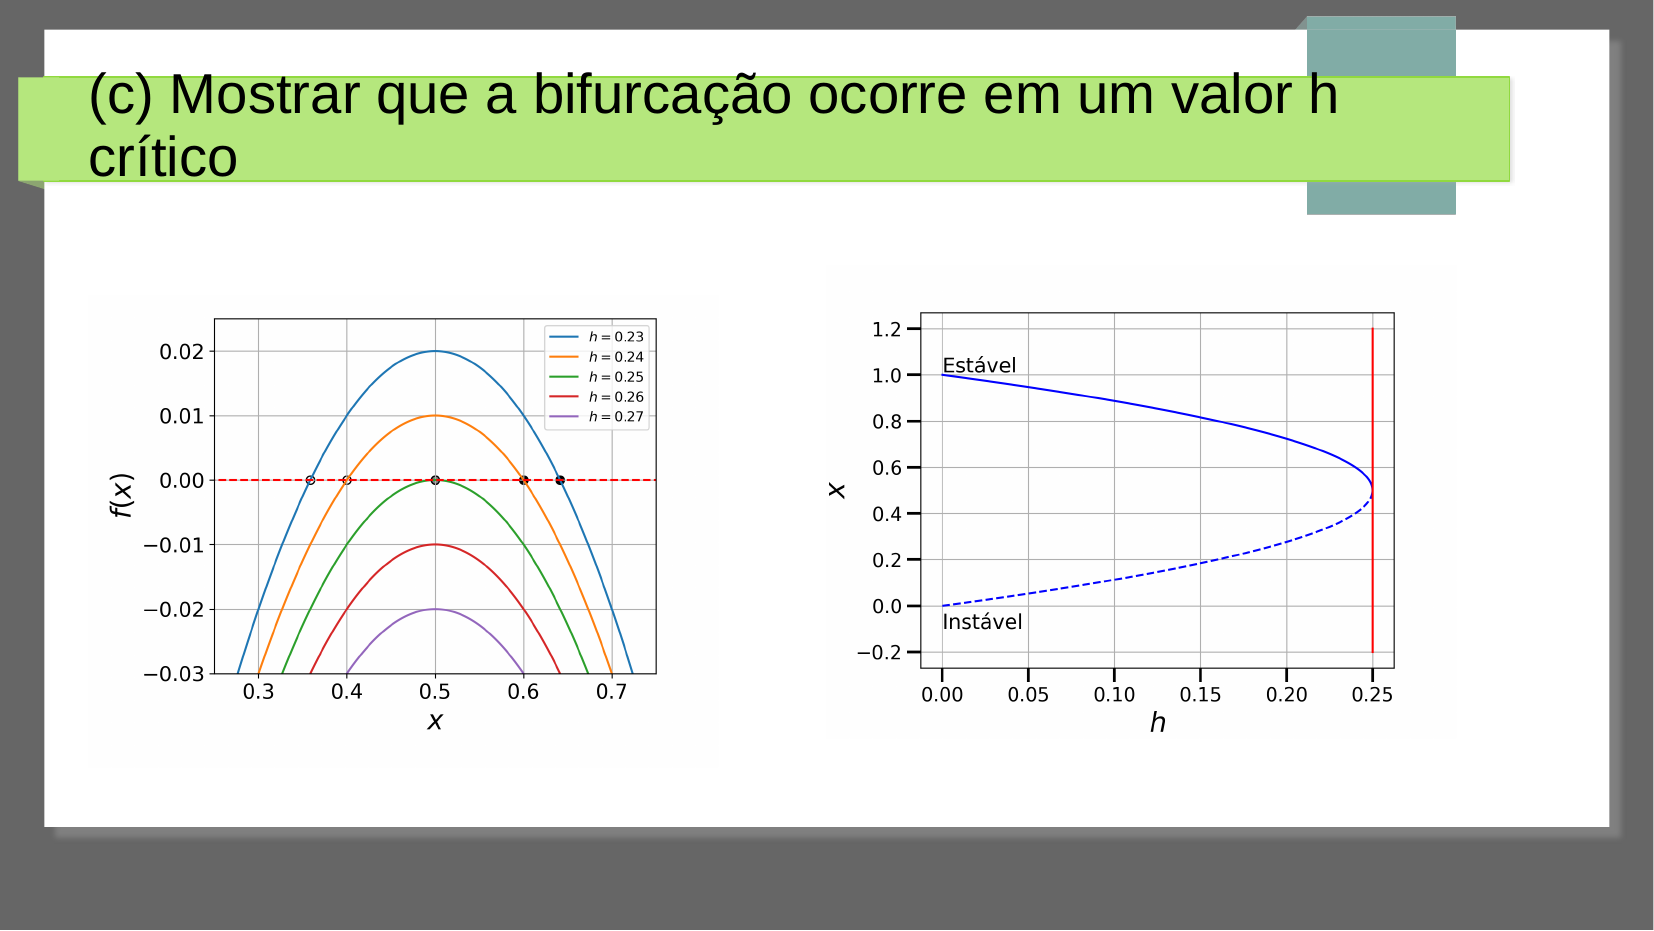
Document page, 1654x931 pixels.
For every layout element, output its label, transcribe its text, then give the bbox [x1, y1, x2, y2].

title (c) Mostrar que a bifurcação ocorre em um valor h crítico [88, 73, 1506, 178]
picture [88, 295, 719, 768]
picture [826, 265, 1457, 739]
